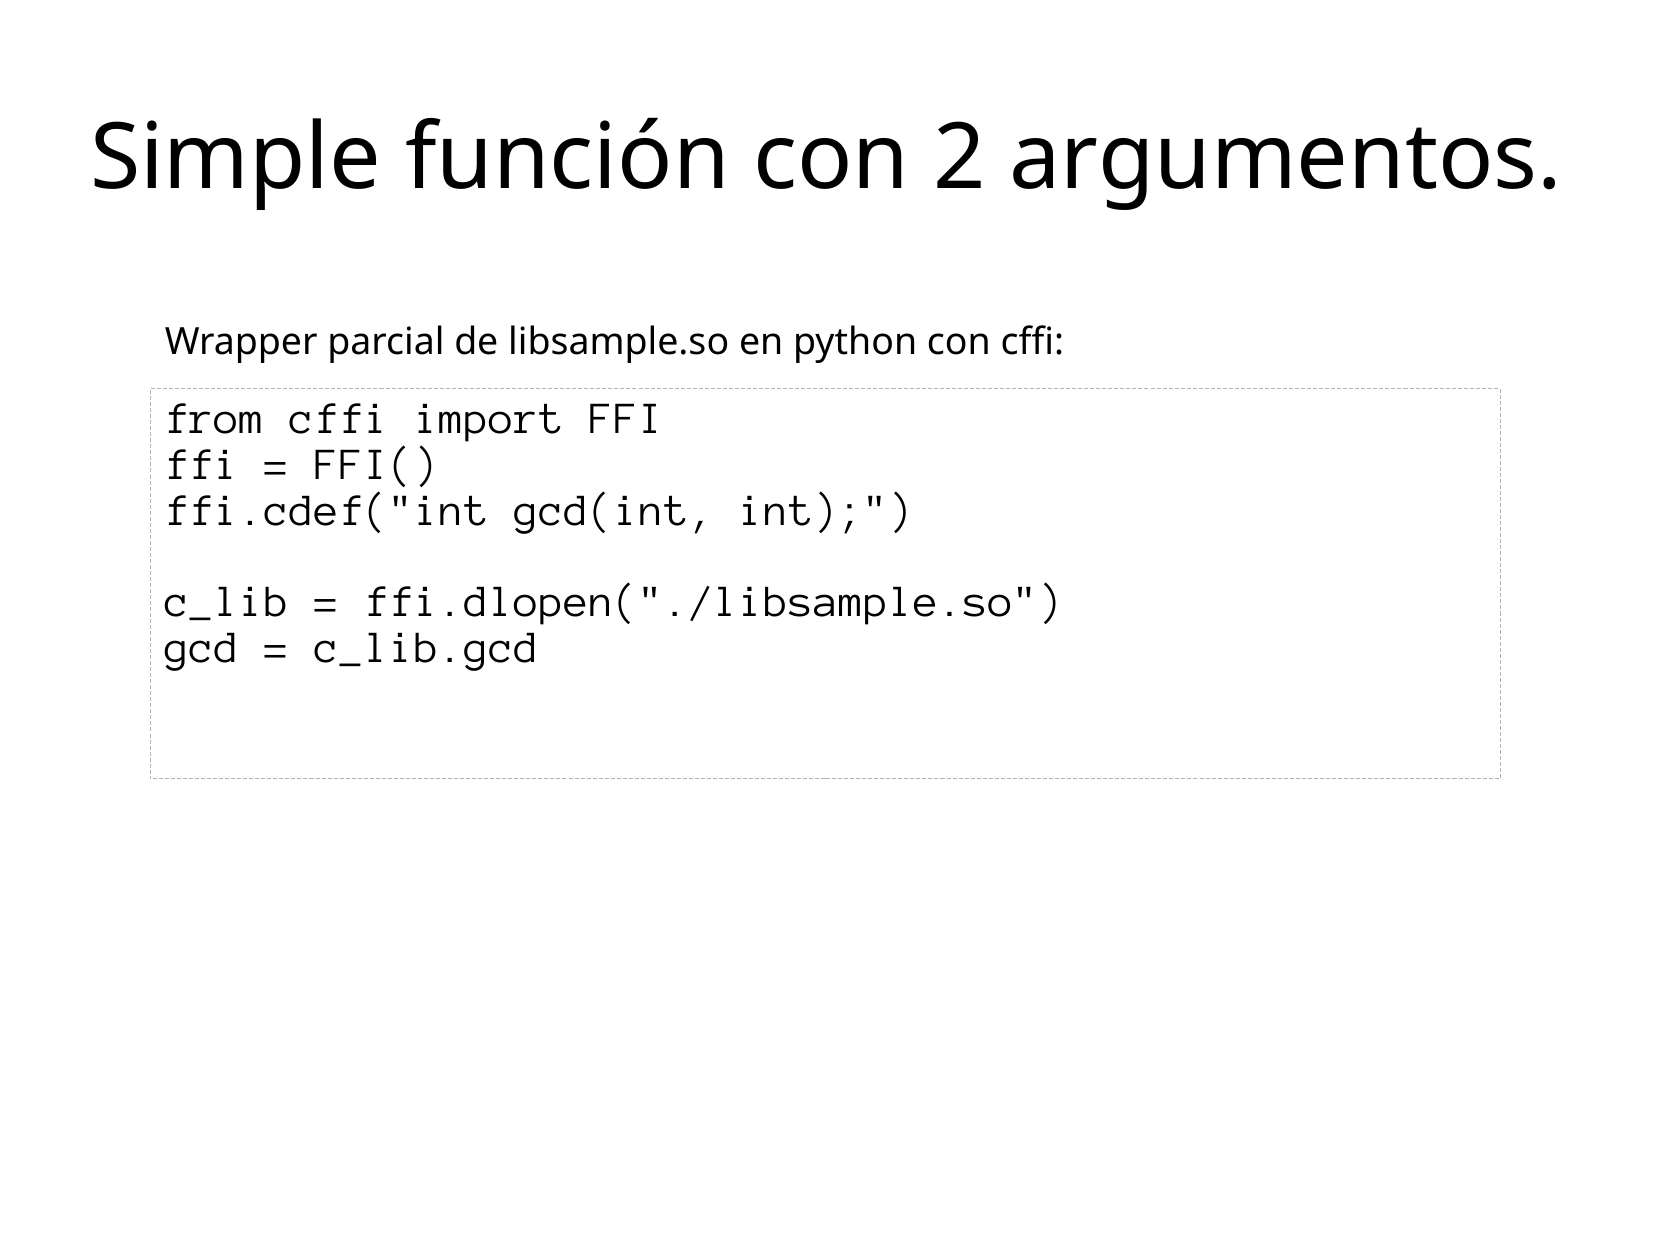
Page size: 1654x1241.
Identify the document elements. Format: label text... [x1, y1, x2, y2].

text_box Wrapper parcial de libsample.so en python con cffi: [150, 307, 1001, 367]
title Simple función con 2 argumentos. [82, 49, 1571, 257]
text_box from cffi import FFI ffi = FFI() ffi.cdef("int gcd(int, int);") c_lib = ffi.dlopen("./libsample.so") gcd = c_lib.gcd [150, 388, 1501, 679]
